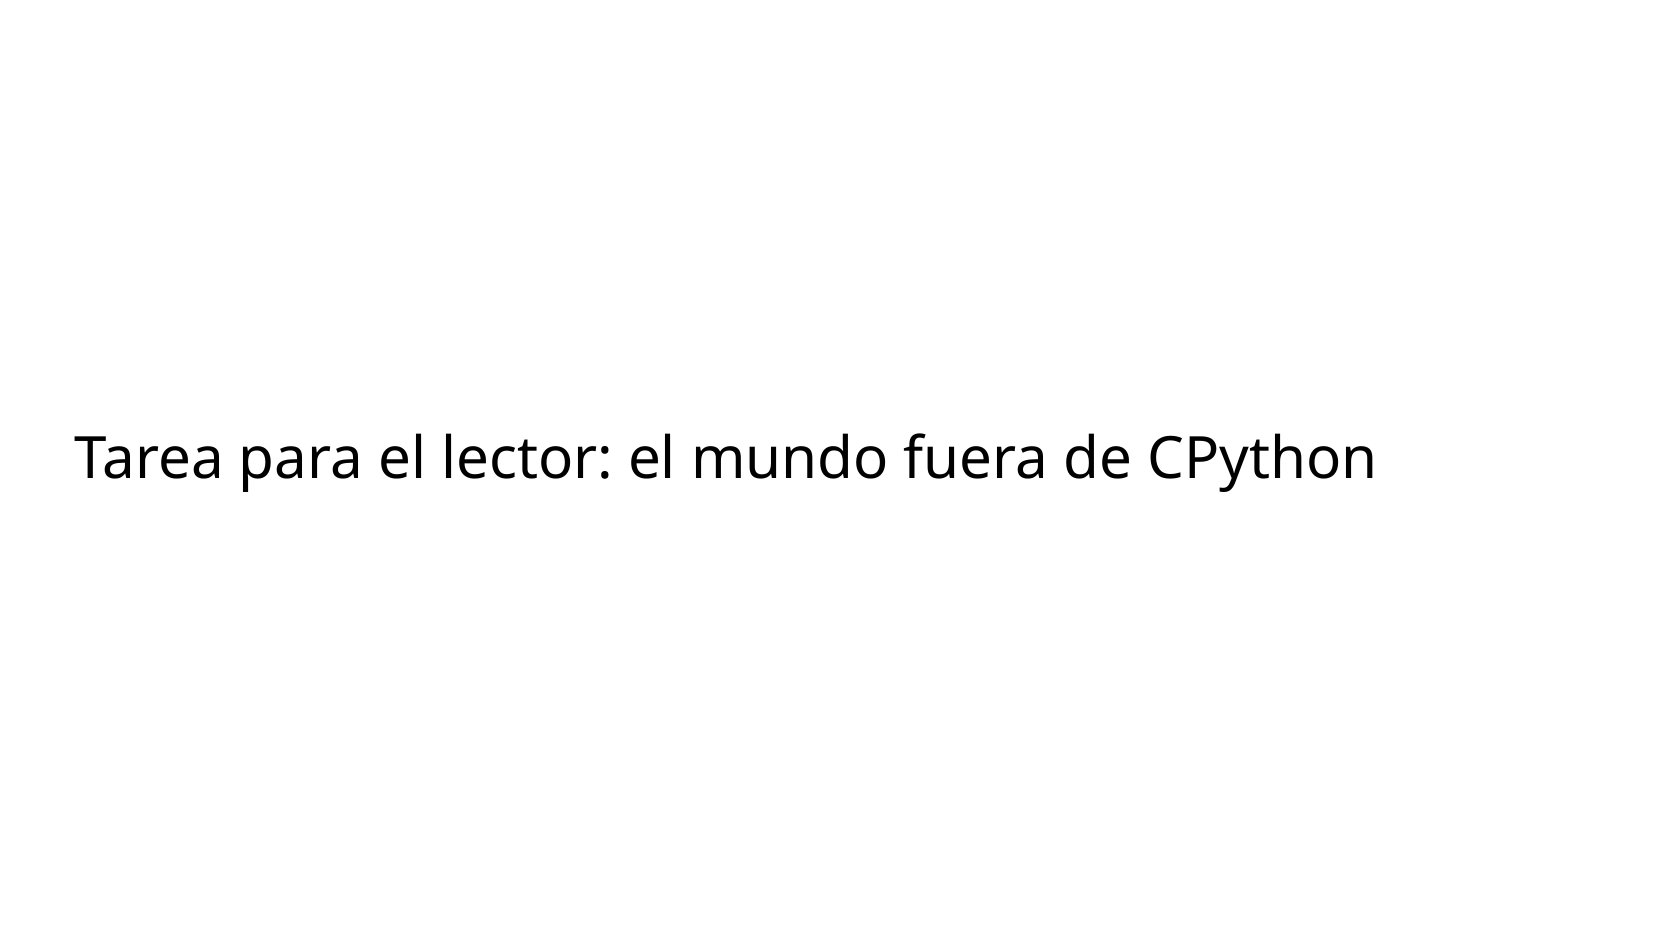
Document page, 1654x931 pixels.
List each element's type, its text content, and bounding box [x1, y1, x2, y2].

text_box Tarea para el lector: el mundo fuera de CPython [60, 118, 1606, 794]
